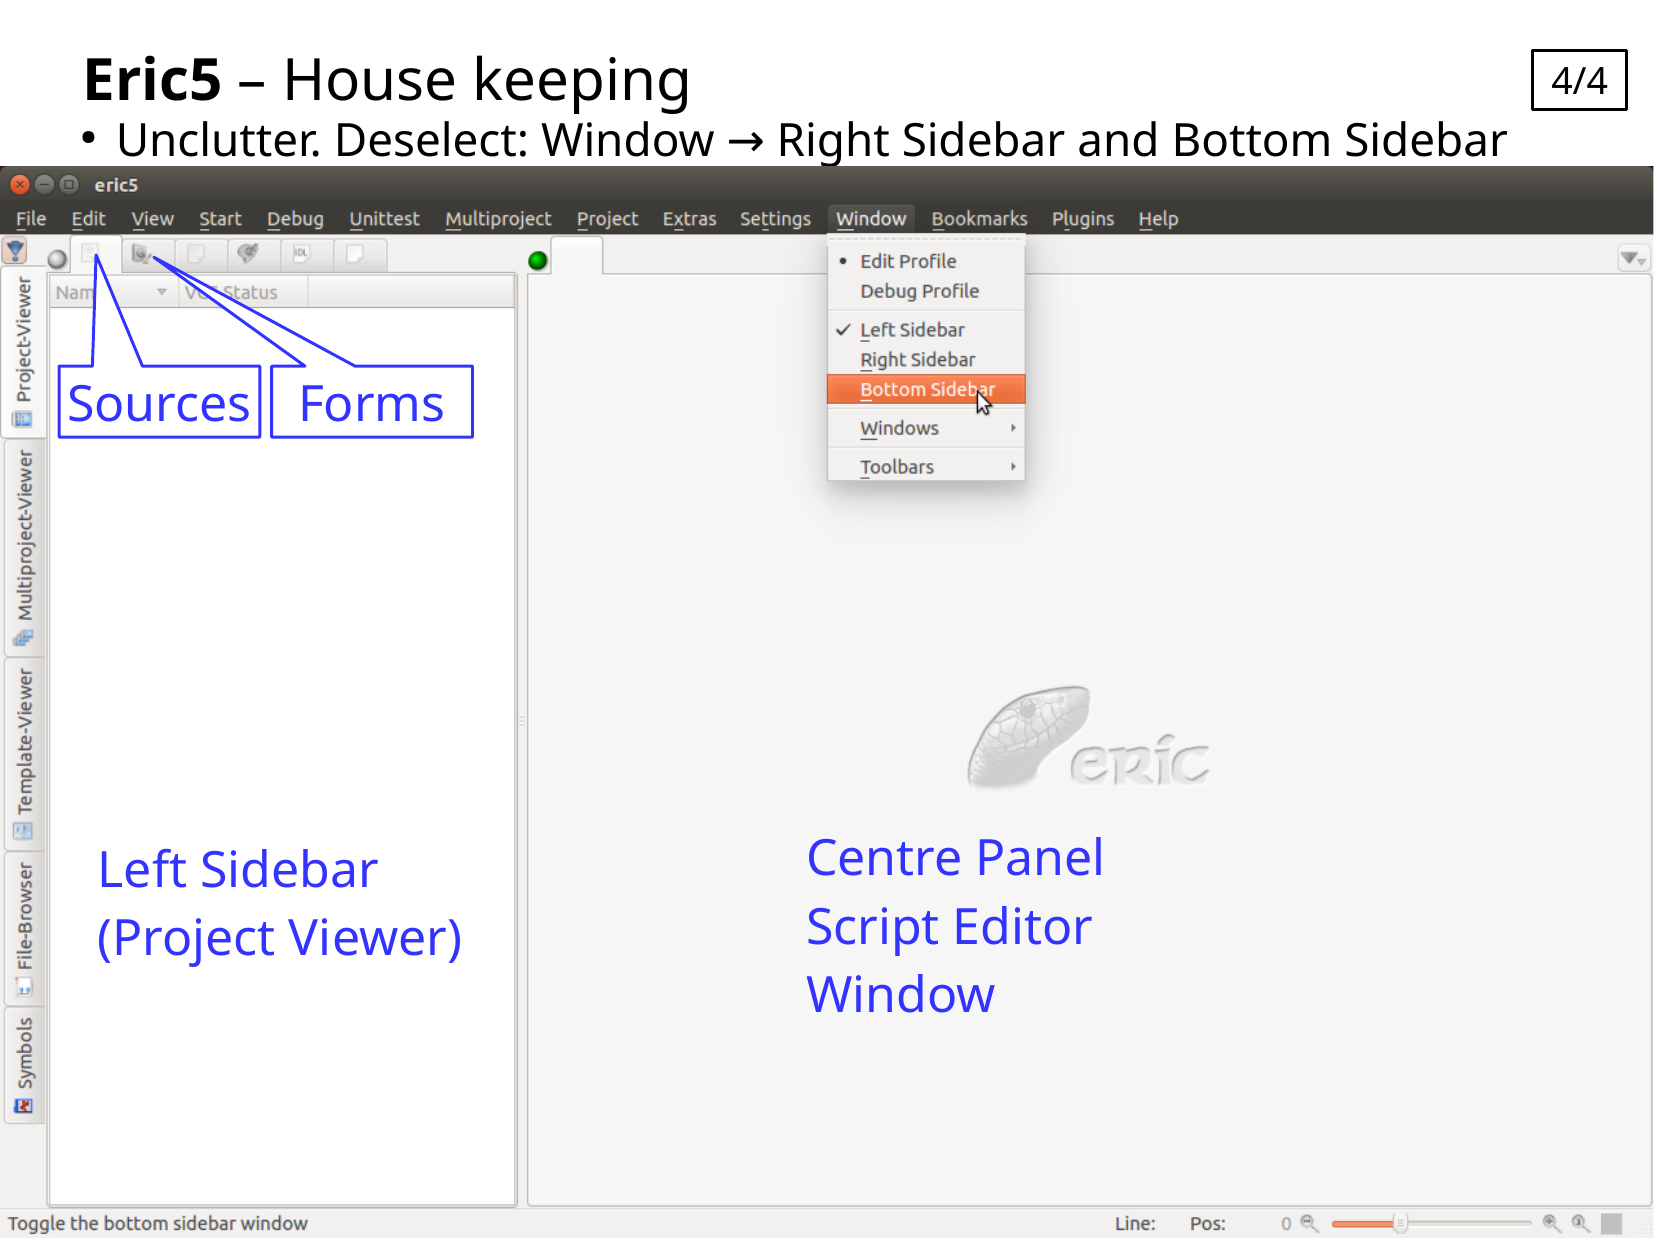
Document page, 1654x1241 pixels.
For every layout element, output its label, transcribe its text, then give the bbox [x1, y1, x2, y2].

text_box Forms [153, 257, 473, 438]
text_box 4/4 [1532, 50, 1627, 110]
text_box Sources [59, 254, 260, 438]
title Eric5 – House keeping [82, 39, 1571, 96]
text_box Centre Panel Script Editor Window [791, 814, 1288, 960]
text_box Left Sidebar (Project Viewer) [82, 826, 497, 972]
text_box Unclutter. Deselect: Window → Right Sidebar and Bottom Sidebar [80, 96, 1569, 166]
picture [0, 166, 1654, 1238]
